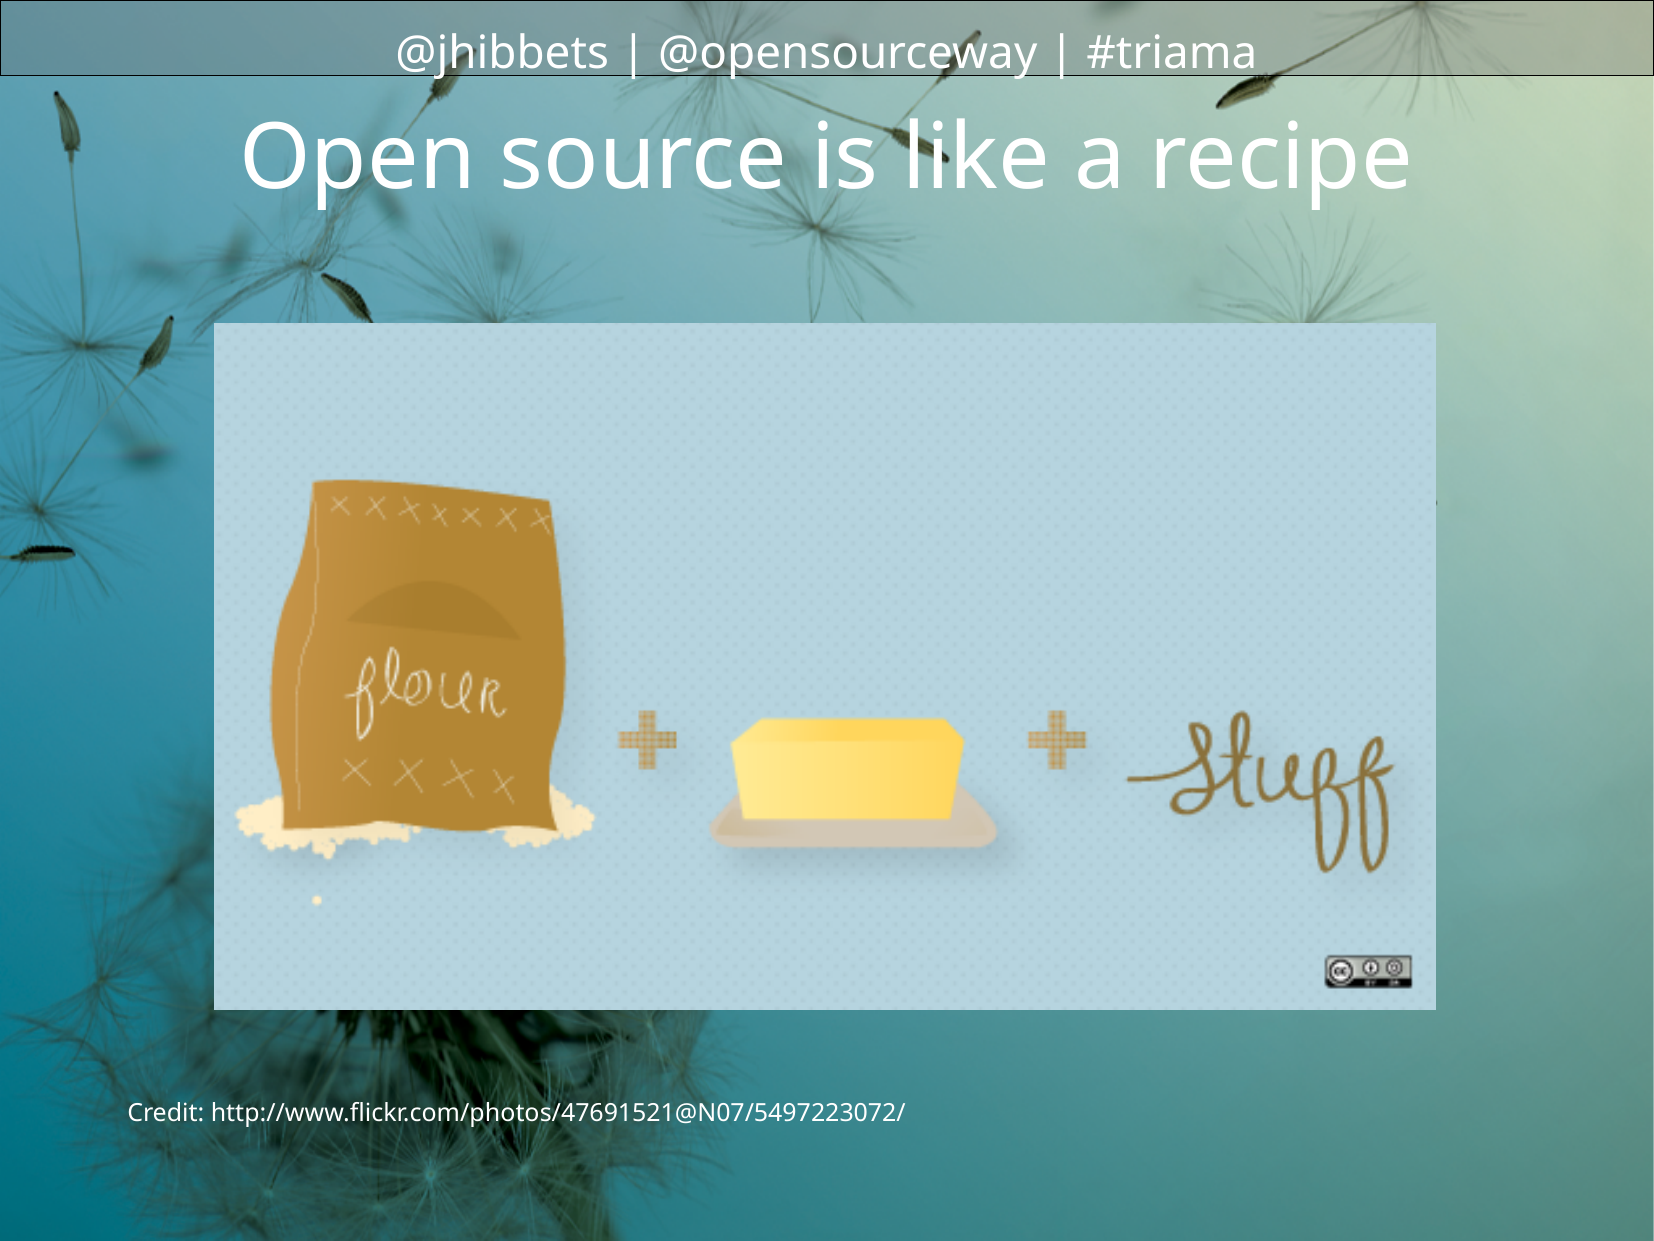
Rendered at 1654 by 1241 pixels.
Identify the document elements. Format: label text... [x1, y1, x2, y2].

text_box Credit: http://www.flickr.com/photos/47691521@N07/5497223072/ [112, 1087, 918, 1128]
picture [0, 76, 1654, 1241]
title Open source is like a recipe [82, 49, 1571, 257]
